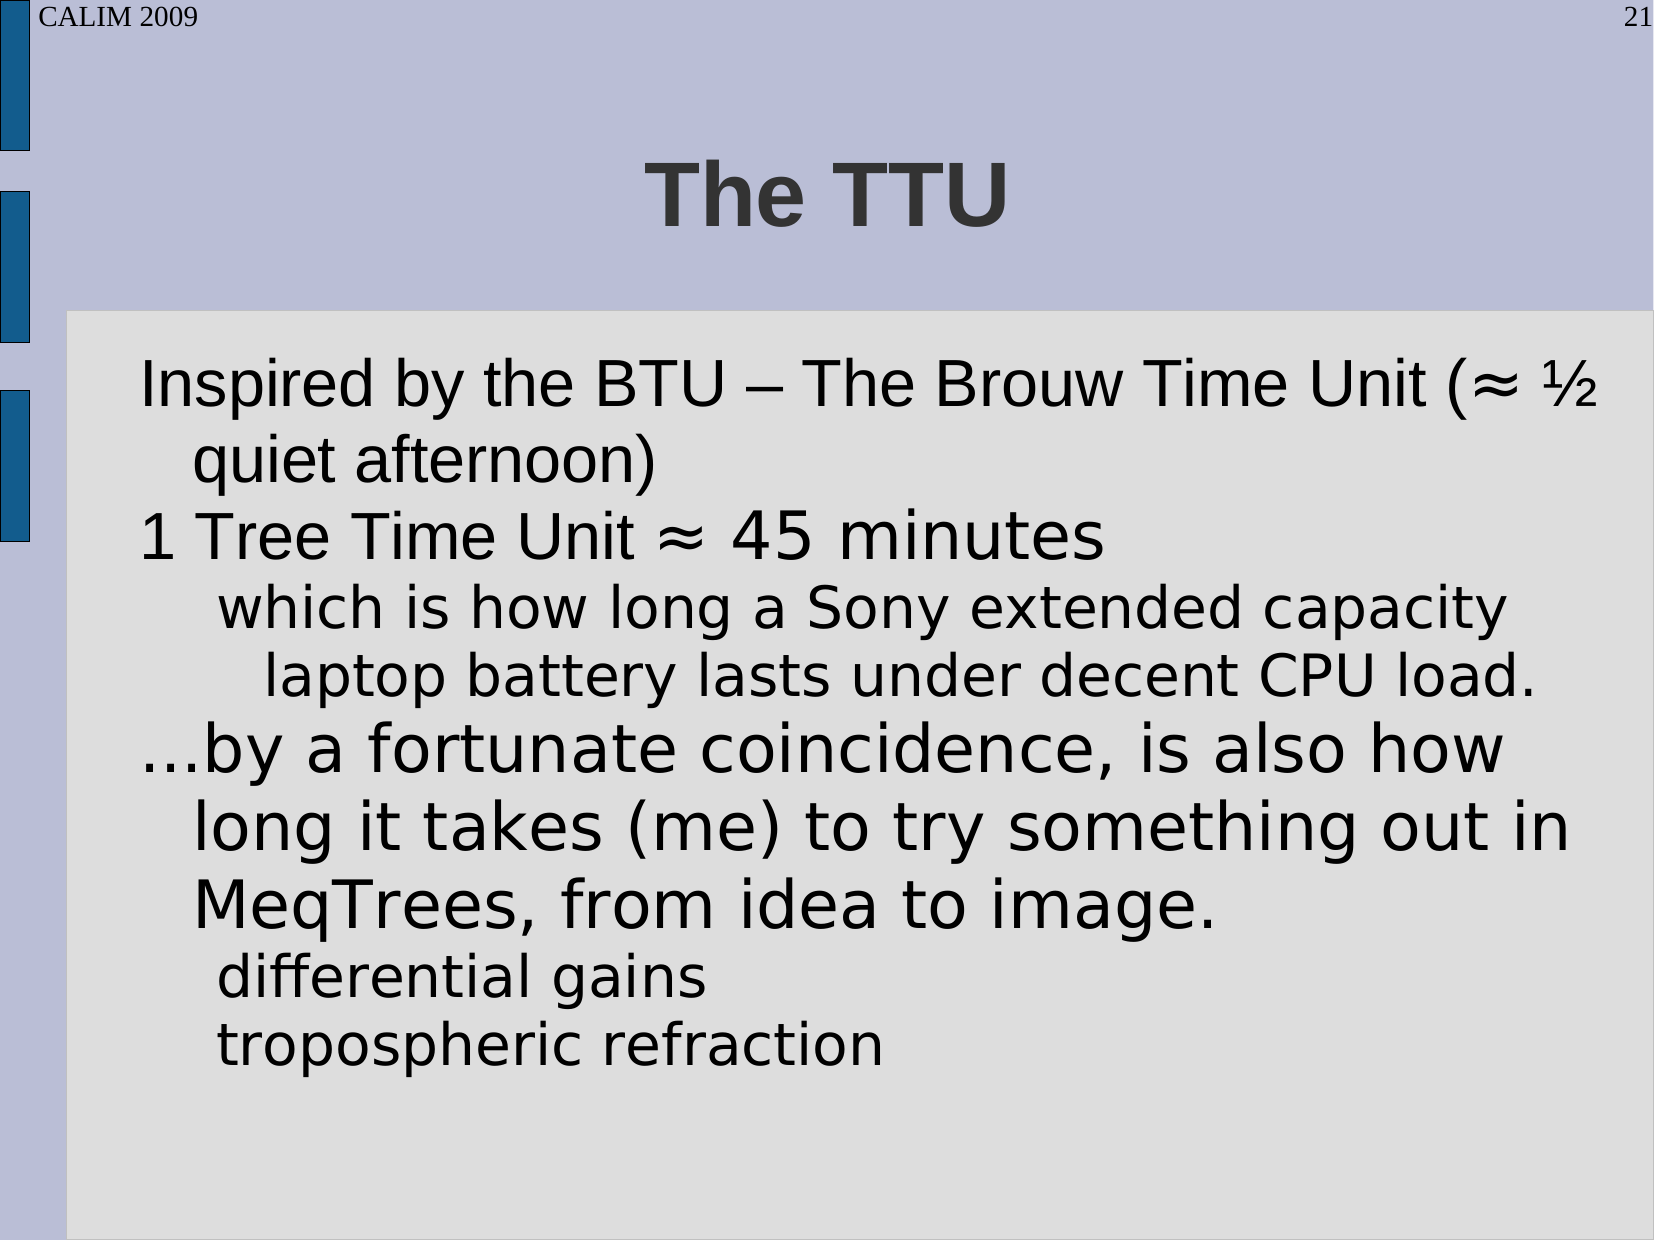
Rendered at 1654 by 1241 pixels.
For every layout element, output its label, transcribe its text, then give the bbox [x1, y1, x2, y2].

title The TTU [121, 91, 1534, 299]
list Inspired by the BTU – The Brouw Time Unit (≈ ½ quiet afternoon) 1 Tree Time Unit ≈ 45 minutes which is how long a Sony extended capacity laptop battery lasts under decent CPU load. ...by a fortunate coincidence, is also how long it takes (me) to try something out in MeqTrees, from idea to image. differential gains tropospheric refraction [121, 344, 1613, 1127]
